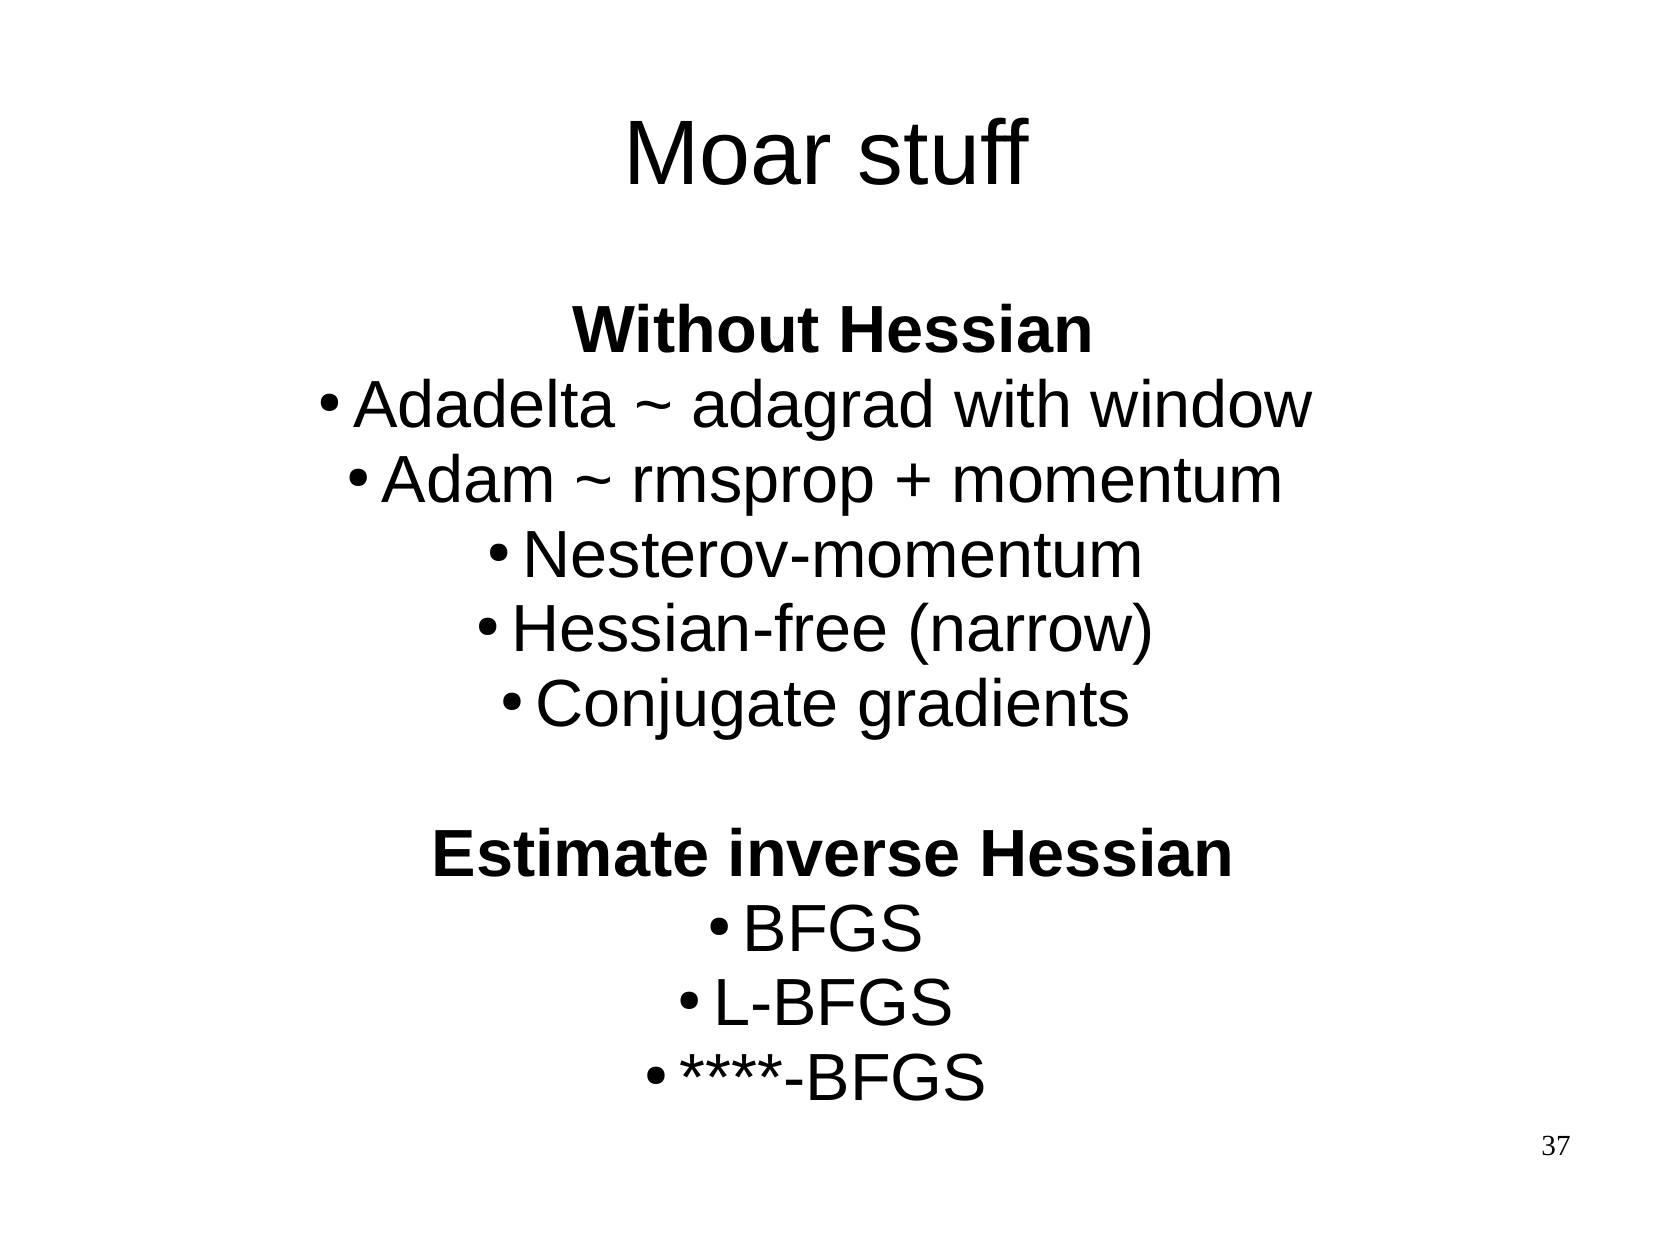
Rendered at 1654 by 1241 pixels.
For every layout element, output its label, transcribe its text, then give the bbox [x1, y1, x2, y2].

title Moar stuff [82, 49, 1571, 257]
text_box Without Hessian Adadelta ~ adagrad with window Adam ~ rmsprop + momentum Nesterov-momentum Hessian-free (narrow) Conjugate gradients Estimate inverse Hessian BFGS L-BFGS ****-BFGS [0, 285, 1632, 1123]
